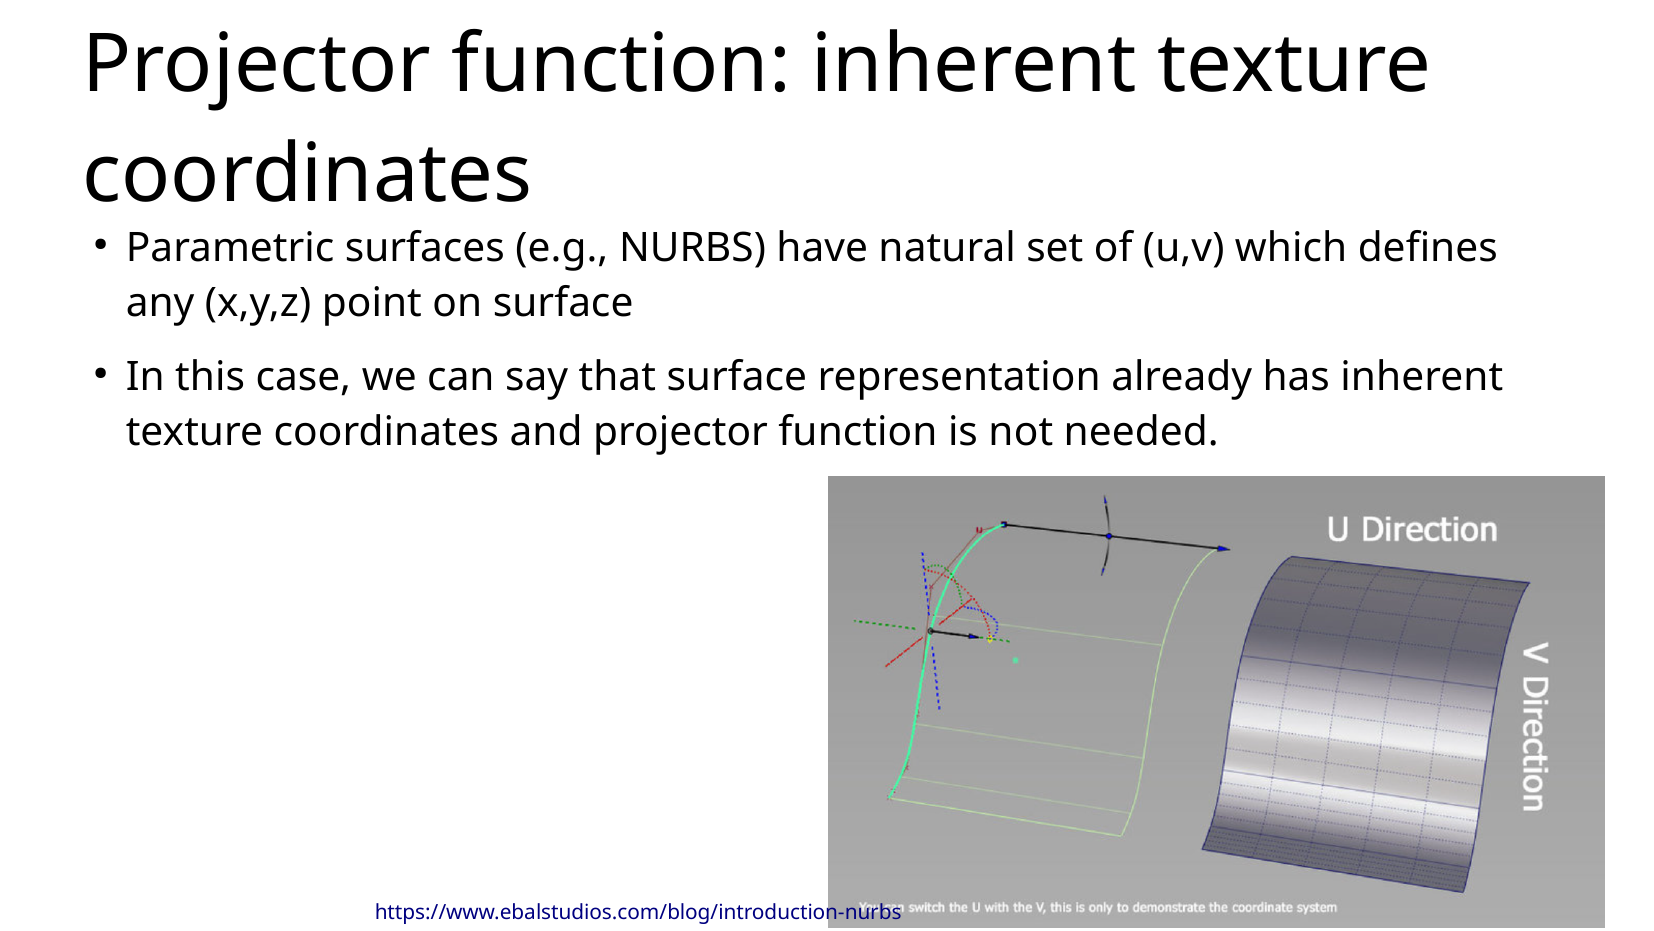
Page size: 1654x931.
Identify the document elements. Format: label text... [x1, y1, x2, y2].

list Parametric surfaces (e.g., NURBS) have natural set of (u,v) which defines any (x,y,z) point on surface In this case, we can say that surface representation already has inherent texture coordinates and projector function is not needed. [82, 217, 1571, 466]
text_box https://www.ebalstudios.com/blog/introduction-nurbs [360, 889, 976, 931]
picture [825, 472, 1608, 930]
title Projector function: inherent texture coordinates [82, 0, 1571, 217]
